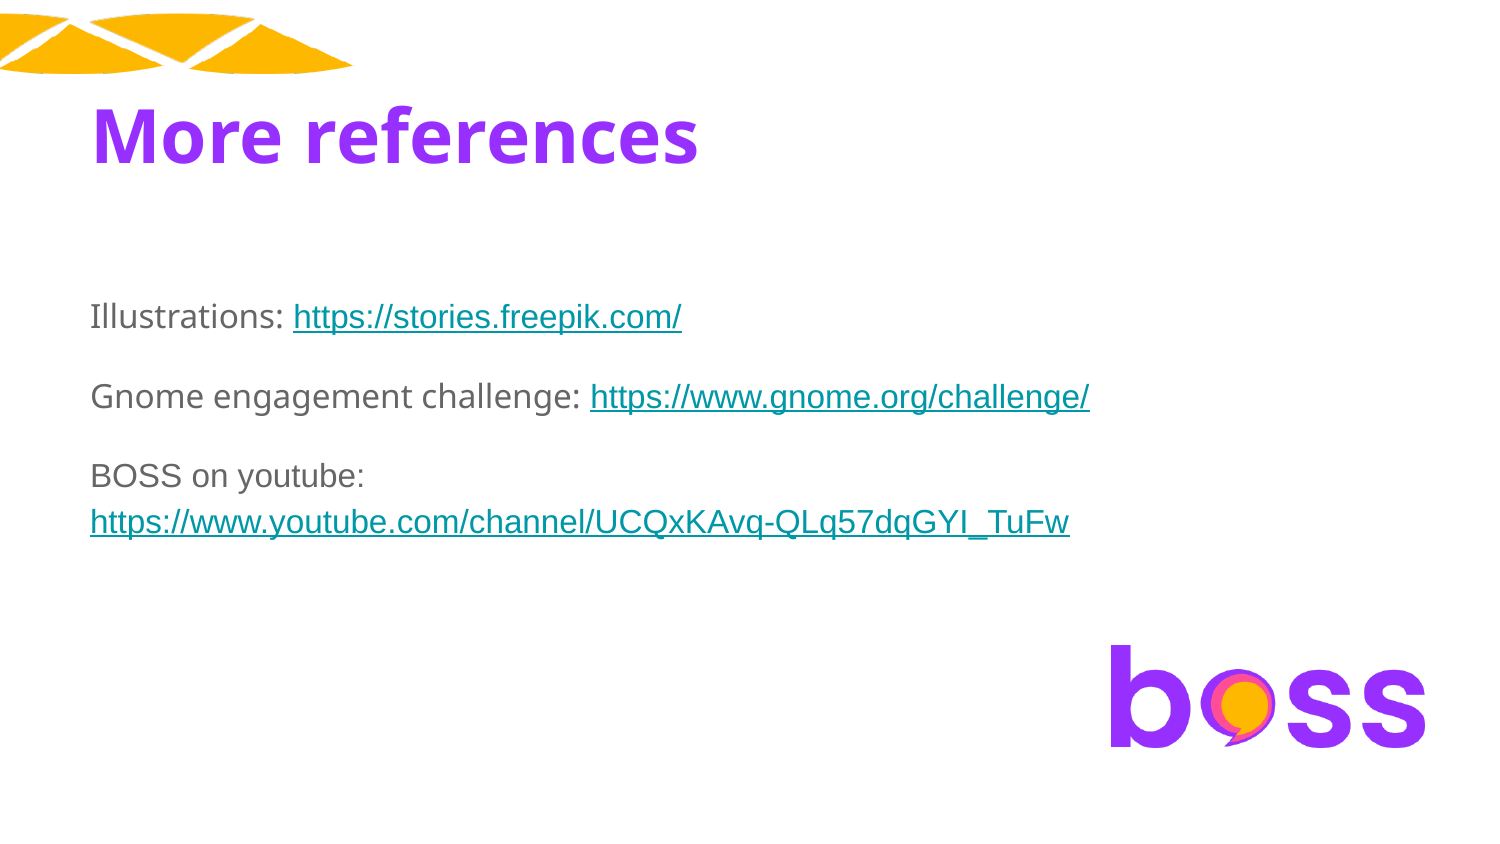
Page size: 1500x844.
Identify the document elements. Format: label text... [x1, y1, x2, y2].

list Illustrations: https://stories.freepik.com/ Gnome engagement challenge: https://www.gnome.org/challenge/ BOSS on youtube: https://www.youtube.com/channel/UCQxKAvq-QLq57dqGYI_TuFw [75, 274, 1321, 748]
picture [0, 13, 354, 75]
picture [1321, 645, 1425, 748]
title More references [75, 74, 1473, 168]
